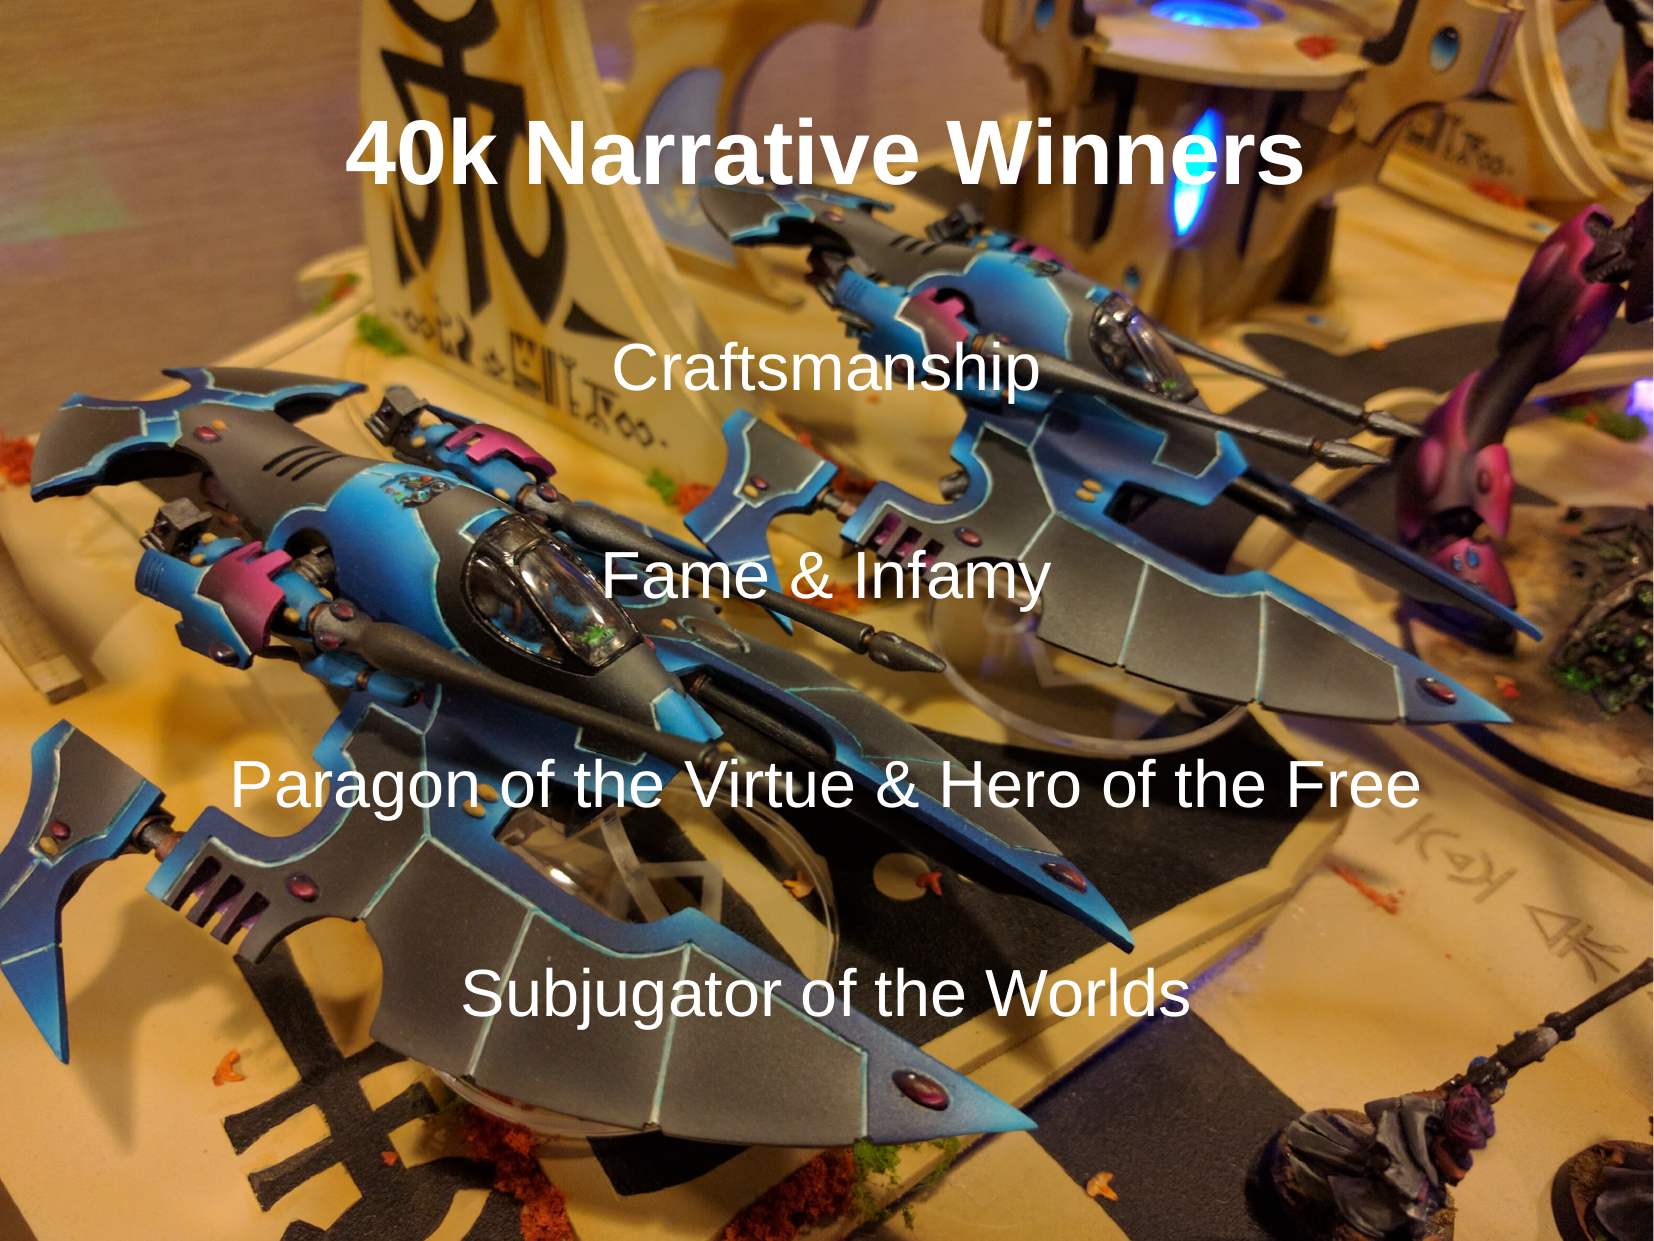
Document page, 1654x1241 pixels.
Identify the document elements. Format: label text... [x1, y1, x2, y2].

list Craftsmanship Fame & Infamy Paragon of the Virtue & Hero of the Free Subjugator of the Worlds [82, 330, 1571, 1201]
title 40k Narrative Winners [82, 49, 1571, 257]
picture [0, 0, 1654, 1241]
